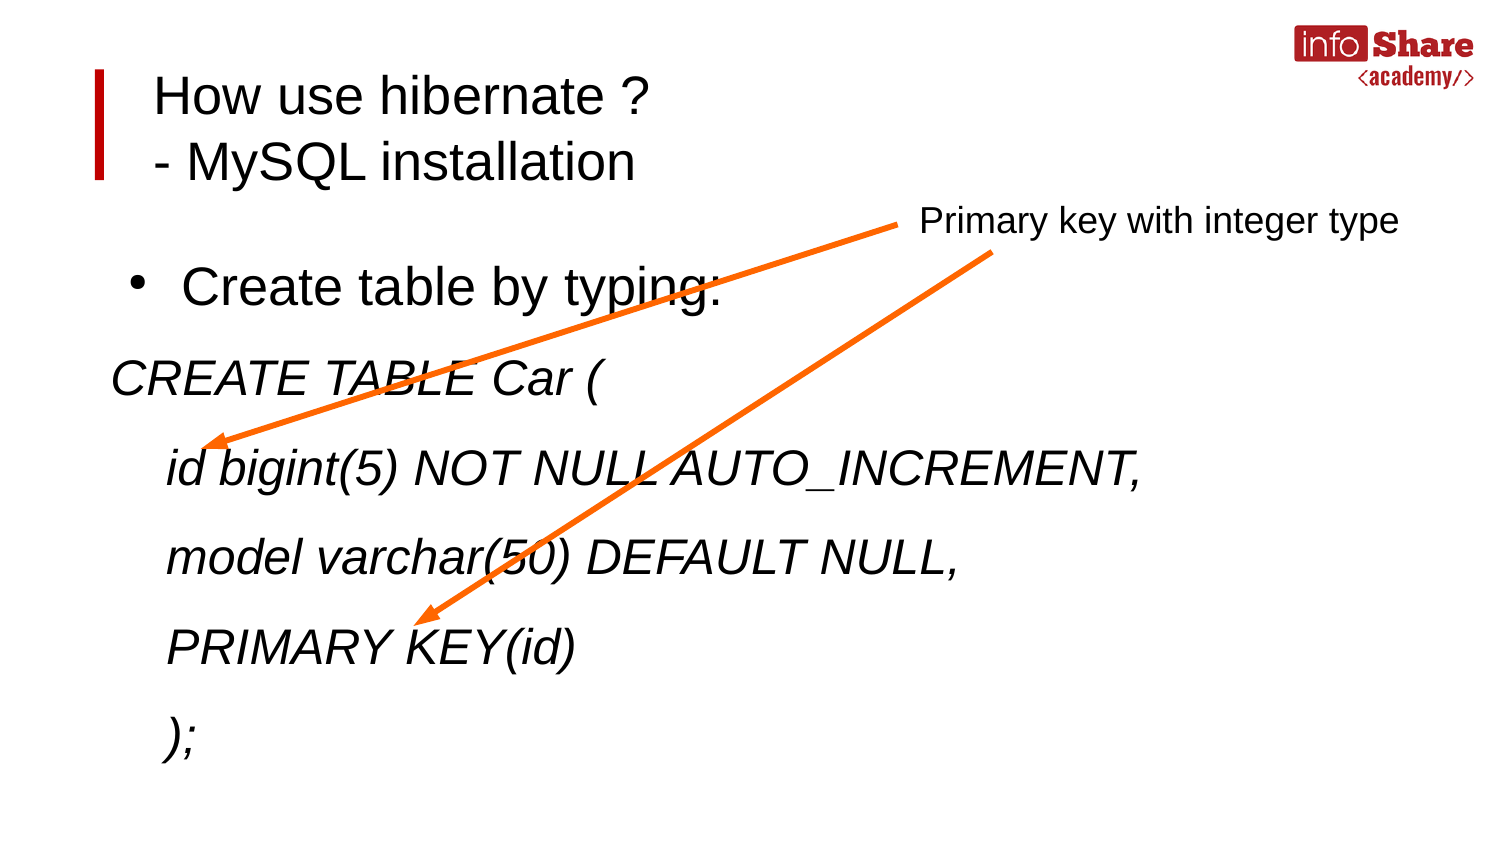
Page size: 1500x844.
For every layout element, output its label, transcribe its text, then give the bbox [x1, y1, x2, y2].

picture [1267, 0, 1500, 117]
title How use hibernate ? - MySQL installation [138, 45, 668, 187]
list Create table by typing: CREATE TABLE Car ( id bigint(5) NOT NULL AUTO_INCREMENT, model varchar(50) DEFAULT NULL, PRIMARY KEY(id) ); [95, 236, 1453, 753]
text_box Primary key with integer type [901, 188, 1416, 252]
